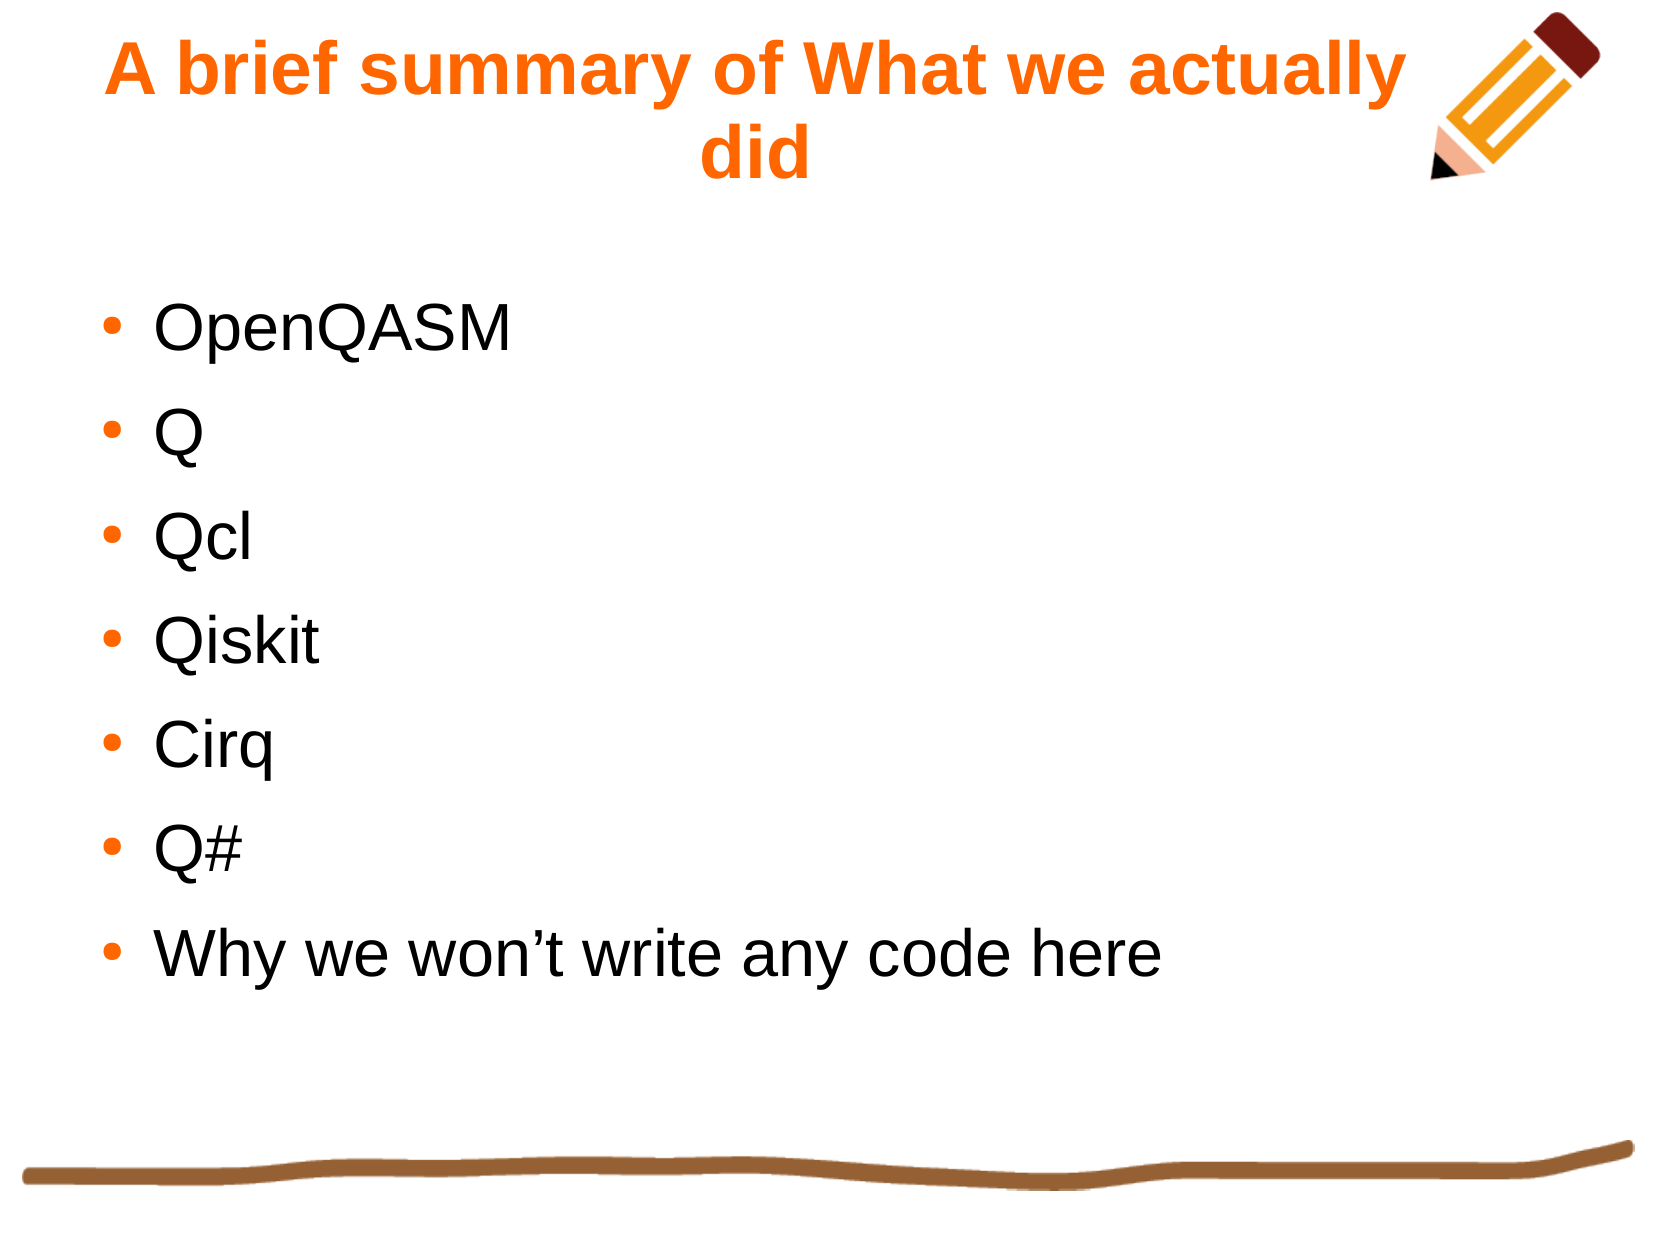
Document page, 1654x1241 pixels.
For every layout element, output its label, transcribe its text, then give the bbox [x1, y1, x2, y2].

picture [1430, 12, 1601, 181]
title A brief summary of What we actually did [82, 26, 1430, 195]
list OpenQASM Q Qcl Qiskit Cirq Q# Why we won’t write any code here [82, 290, 1571, 1122]
picture [22, 1140, 1635, 1191]
